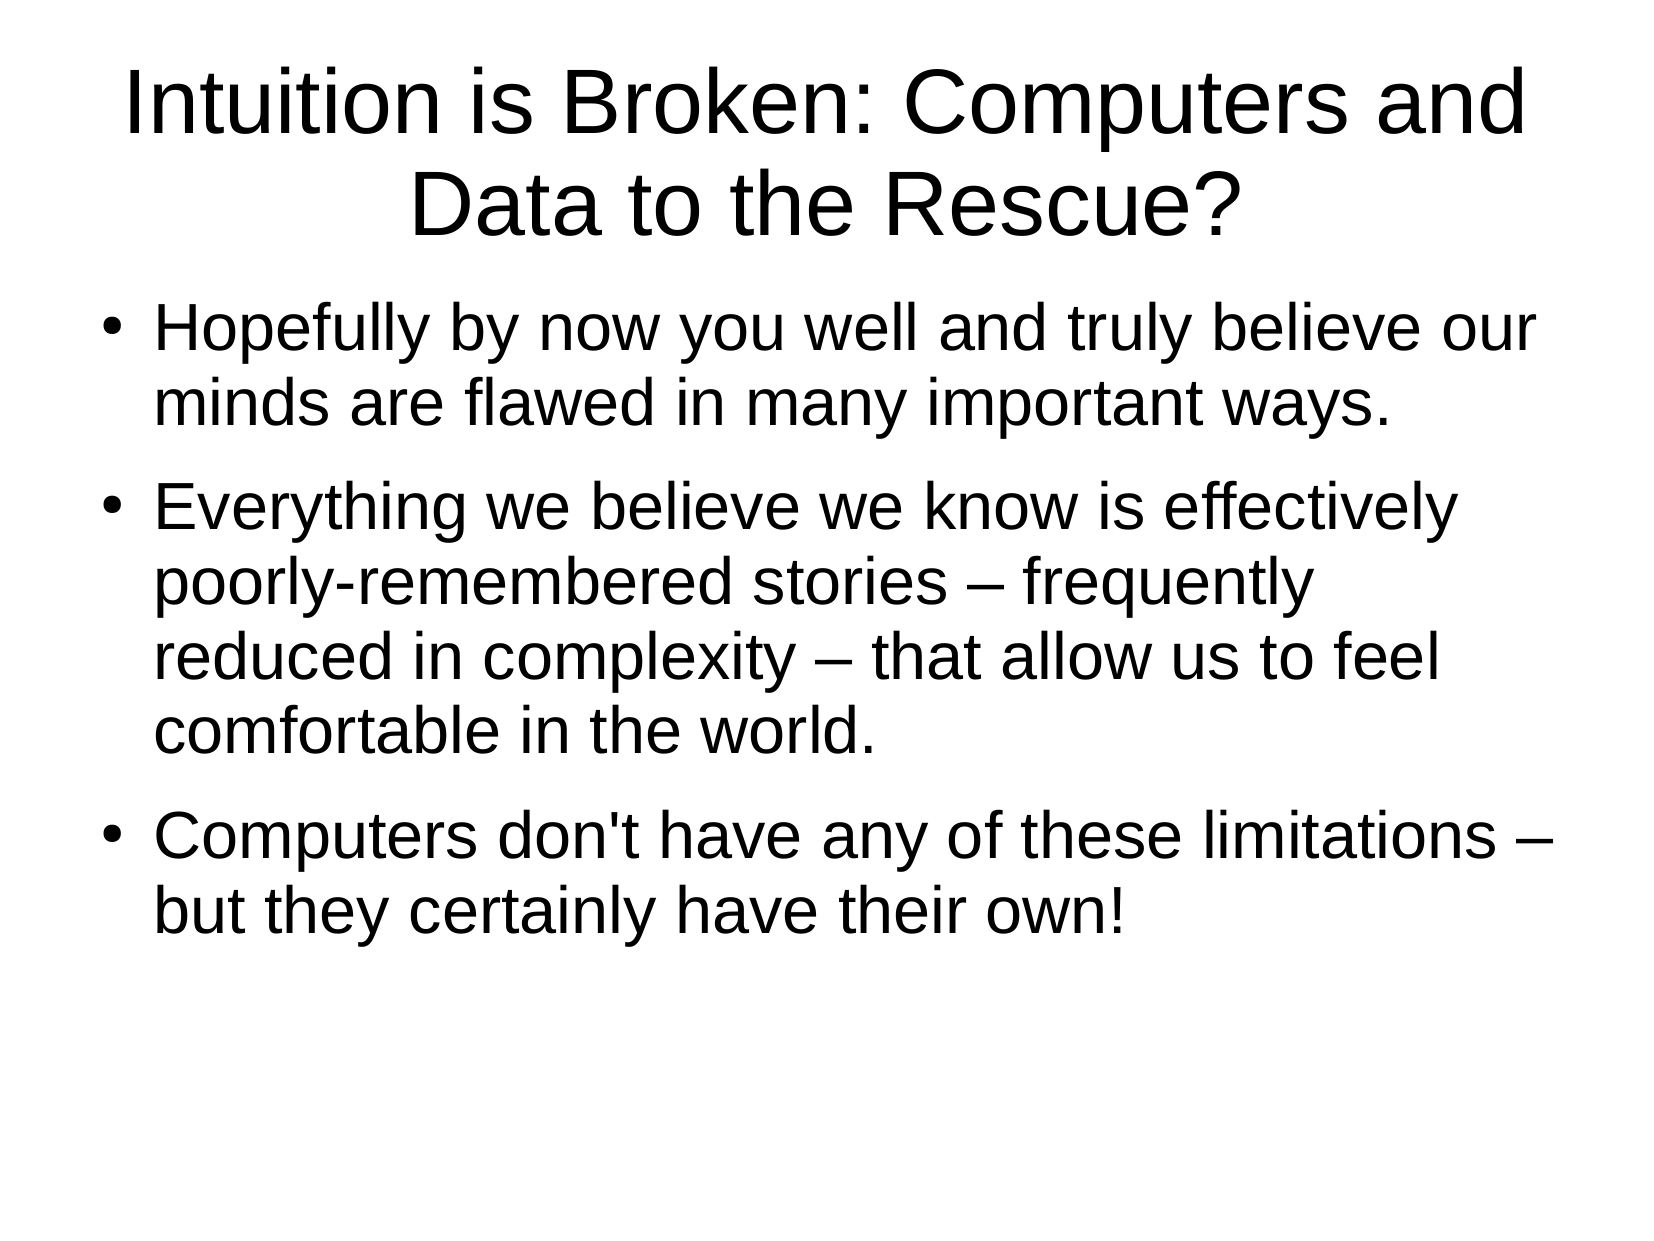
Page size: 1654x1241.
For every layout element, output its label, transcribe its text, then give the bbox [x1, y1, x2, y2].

title Intuition is Broken: Computers and Data to the Rescue? [82, 49, 1571, 257]
list Hopefully by now you well and truly believe our minds are flawed in many important ways. Everything we believe we know is effectively poorly-remembered stories – frequently reduced in complexity – that allow us to feel comfortable in the world. Computers don't have any of these limitations – but they certainly have their own! [82, 290, 1571, 1010]
